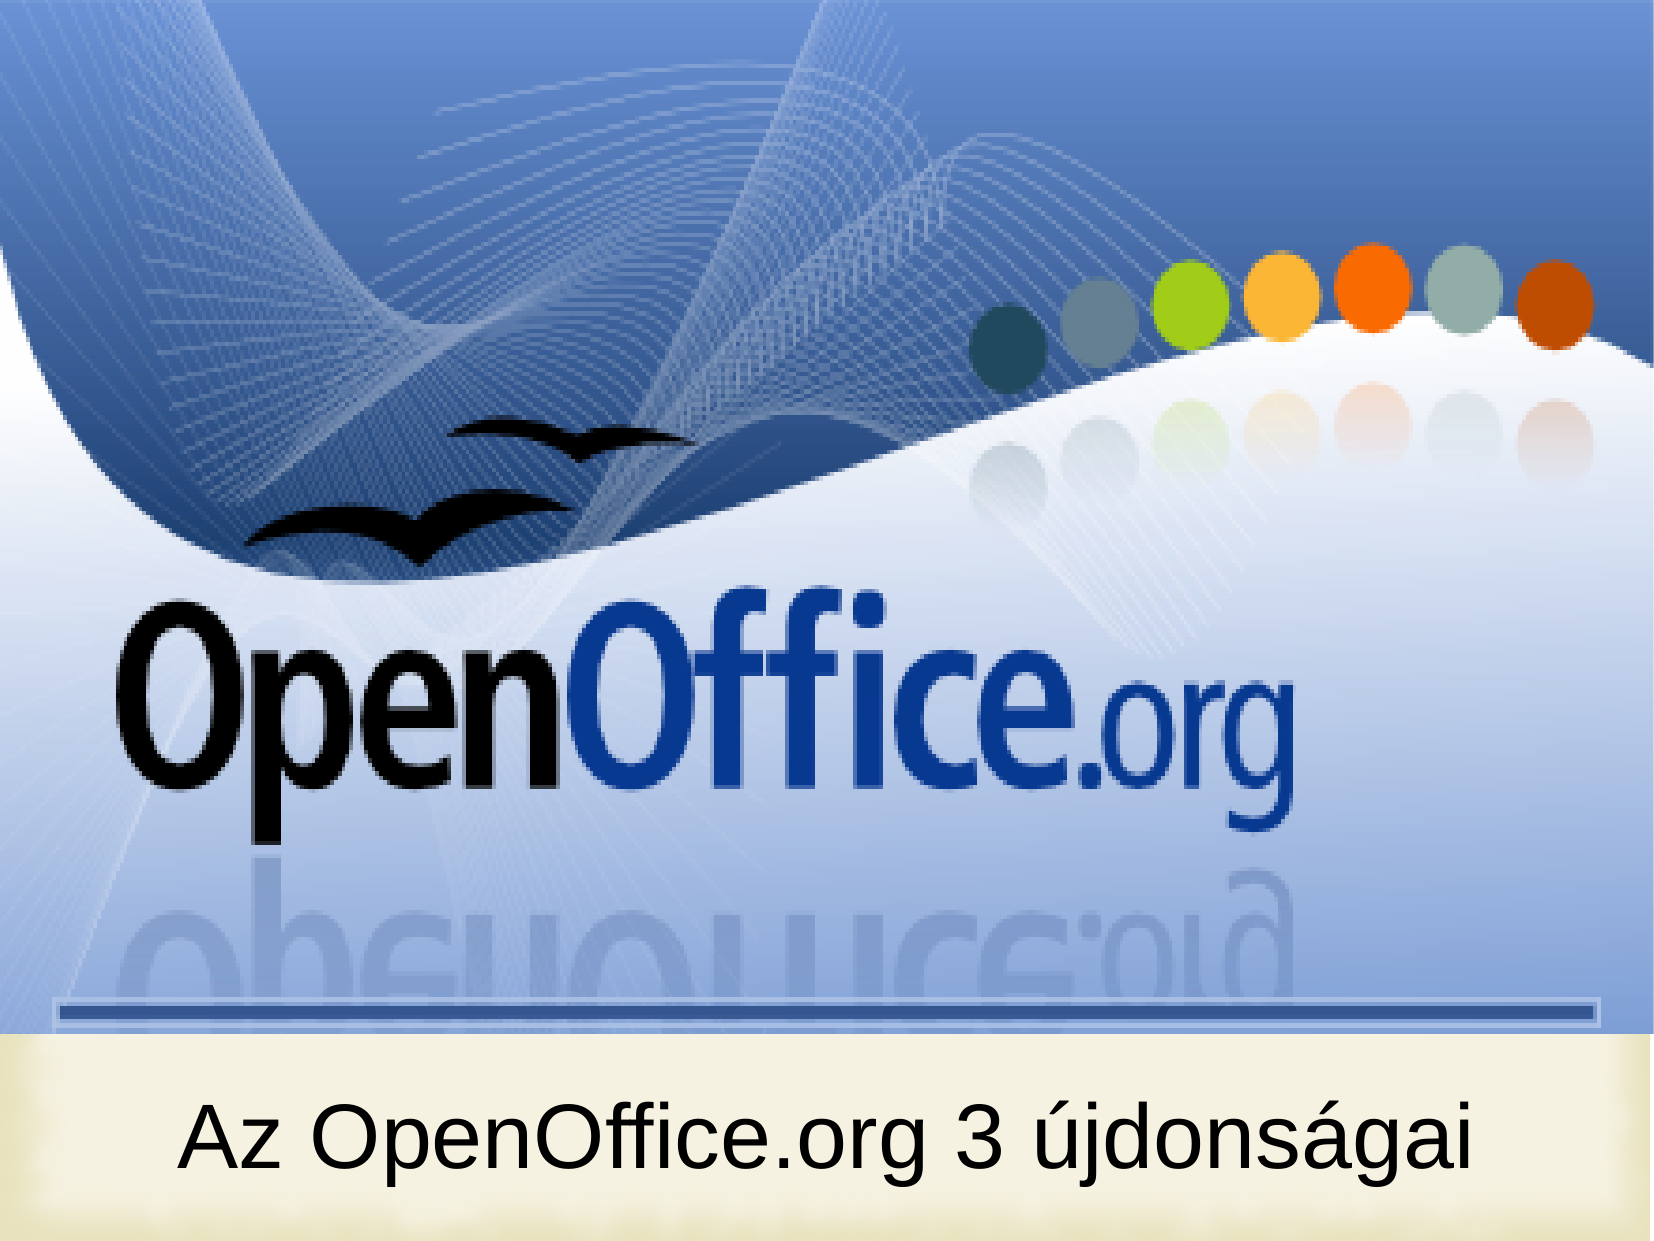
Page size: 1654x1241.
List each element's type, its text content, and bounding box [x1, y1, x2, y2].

picture [0, 0, 1654, 1033]
title Az OpenOffice.org 3 újdonságai [0, 1033, 1654, 1241]
